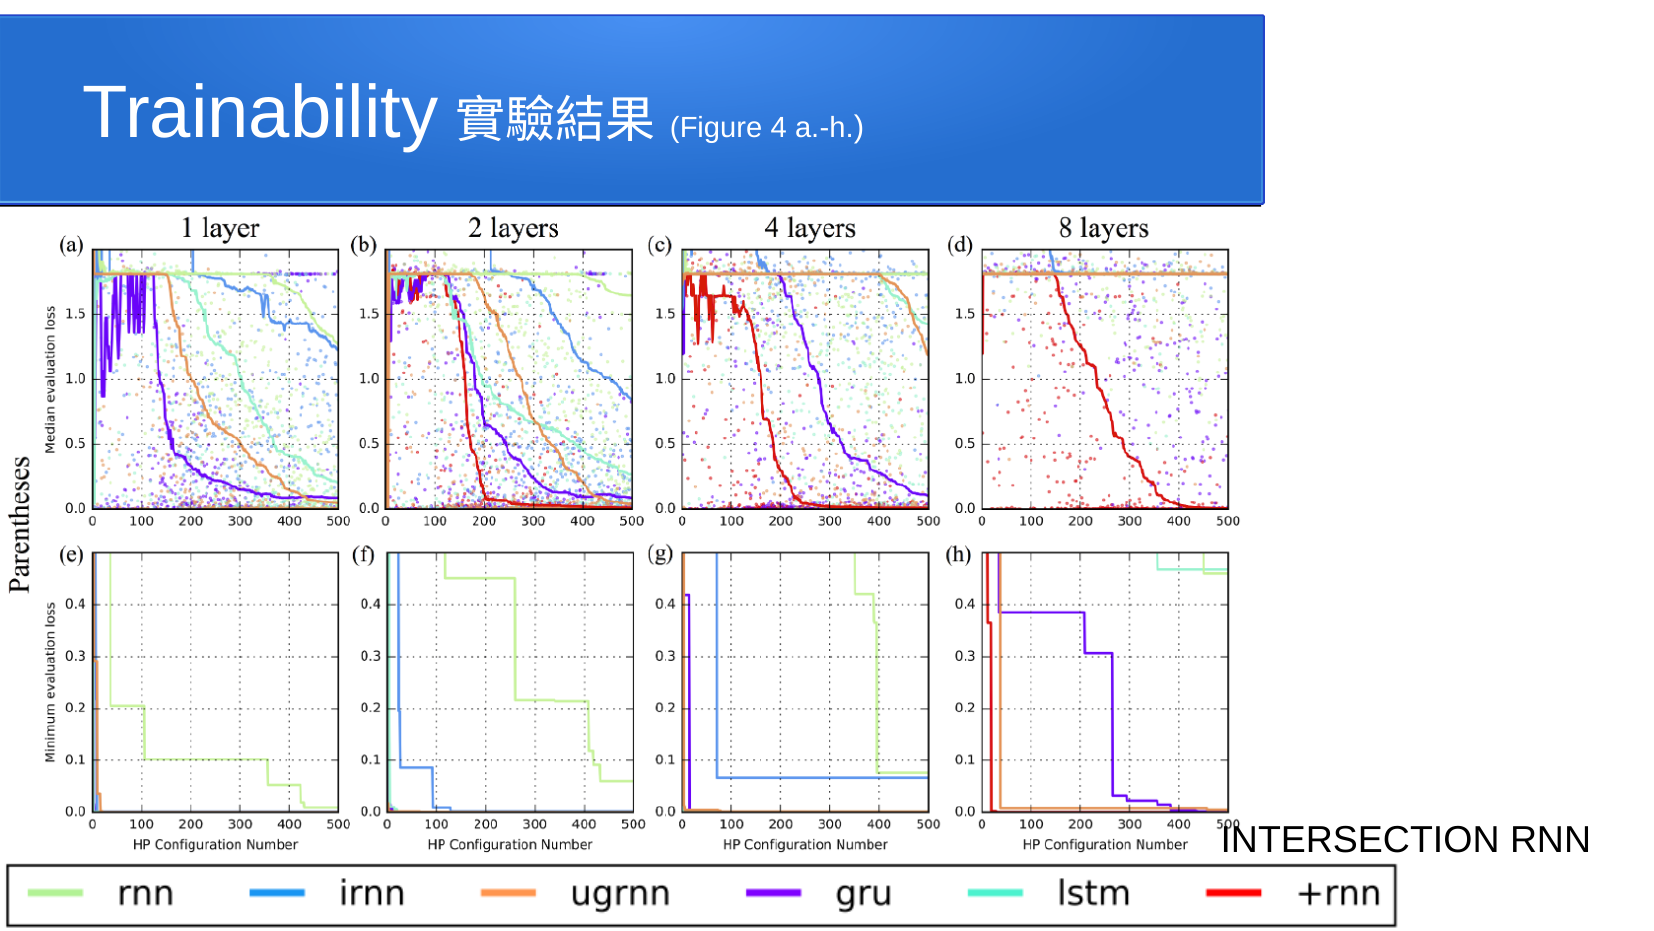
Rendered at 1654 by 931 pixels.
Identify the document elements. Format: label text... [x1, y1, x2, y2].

title Trainability實驗結果(Figure 4 a.-h.) [82, 35, 1235, 189]
picture [0, 857, 1406, 931]
text_box INTERSECTION RNN [1205, 811, 1607, 869]
picture [0, 212, 1252, 856]
